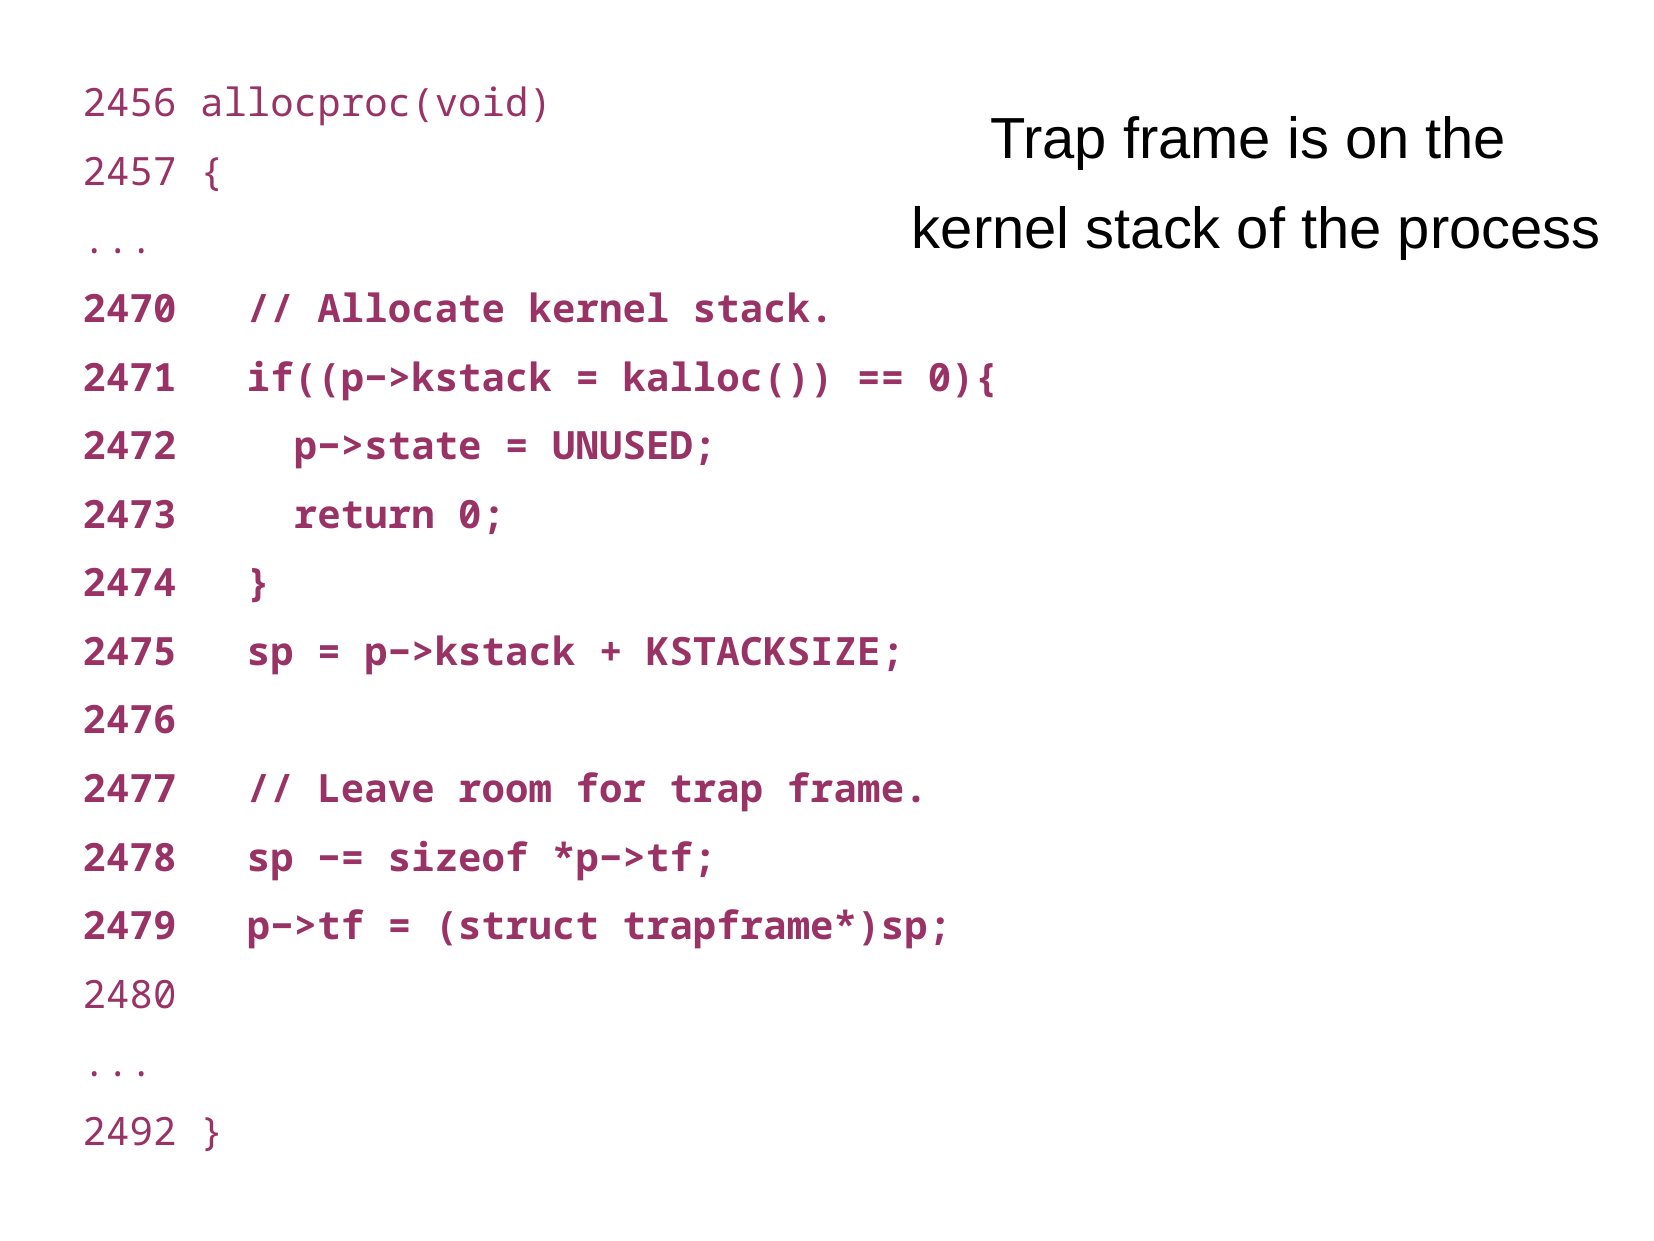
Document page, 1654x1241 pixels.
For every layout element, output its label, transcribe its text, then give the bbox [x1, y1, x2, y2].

list Trap frame is on the kernel stack of the process [900, 105, 1613, 301]
list 2456 allocproc(void) 2457 { ... 2470 // Allocate kernel stack. 2471 if((p−>kstack = kalloc()) == 0){ 2472 p−>state = UNUSED; 2473 return 0; 2474 } 2475 sp = p−>kstack + KSTACKSIZE; 2476 2477 // Leave room for trap frame. 2478 sp −= sizeof *p−>tf; 2479 p−>tf = (struct trapframe*)sp; 2480 ... 2492 } [82, 75, 1463, 1163]
